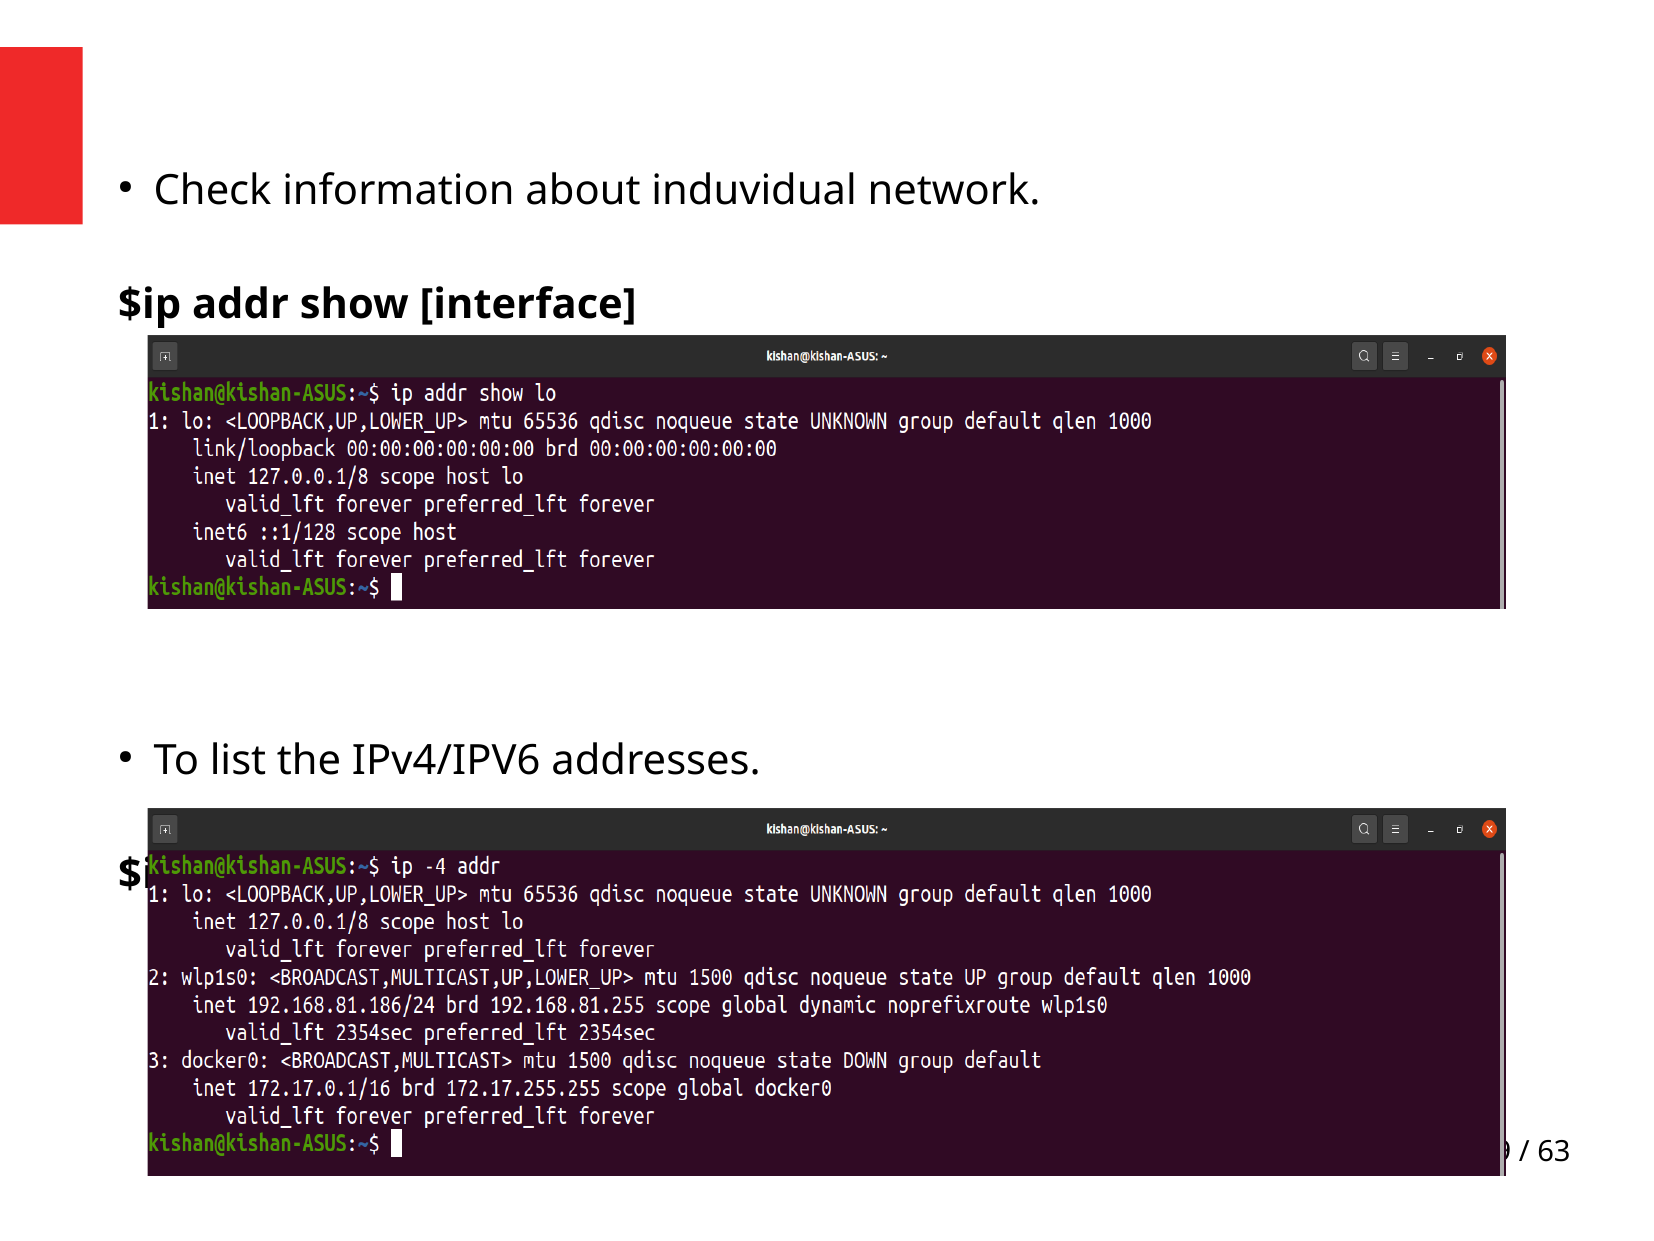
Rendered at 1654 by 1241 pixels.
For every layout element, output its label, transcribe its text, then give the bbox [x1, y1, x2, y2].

picture [147, 335, 1506, 609]
picture [147, 808, 1506, 1176]
subtitle Check information about induvidual network. $ip addr show [interface] To list the IPv4/IPV6 addresses. $ip -4/-6 addr [118, 159, 1536, 962]
